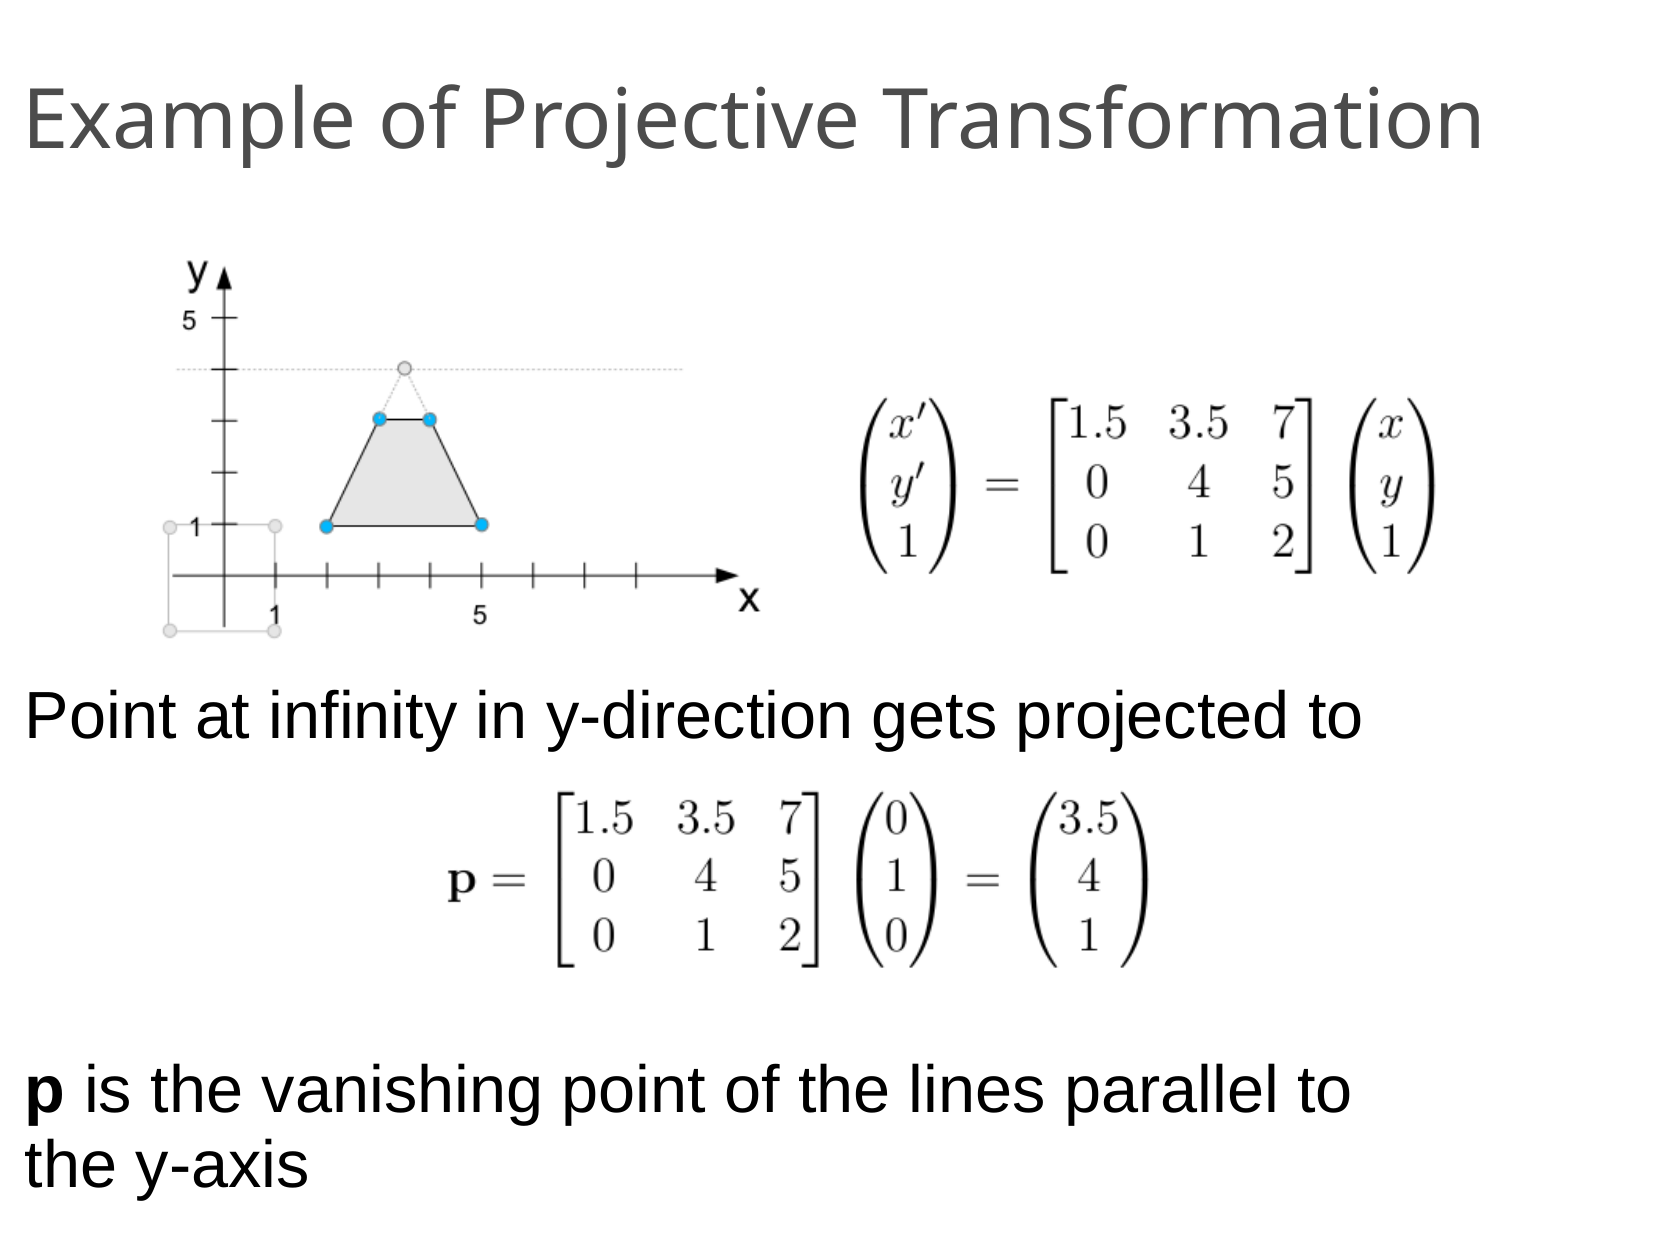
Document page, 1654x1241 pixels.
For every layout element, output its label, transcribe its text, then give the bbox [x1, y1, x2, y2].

subtitle Point at infinity in y-direction gets projected to p is the vanishing point of the lines parallel to the y-axis [25, 678, 1654, 1202]
title Example of Projective Transformation [22, 0, 1654, 234]
picture [157, 253, 1442, 643]
picture [439, 780, 1157, 982]
